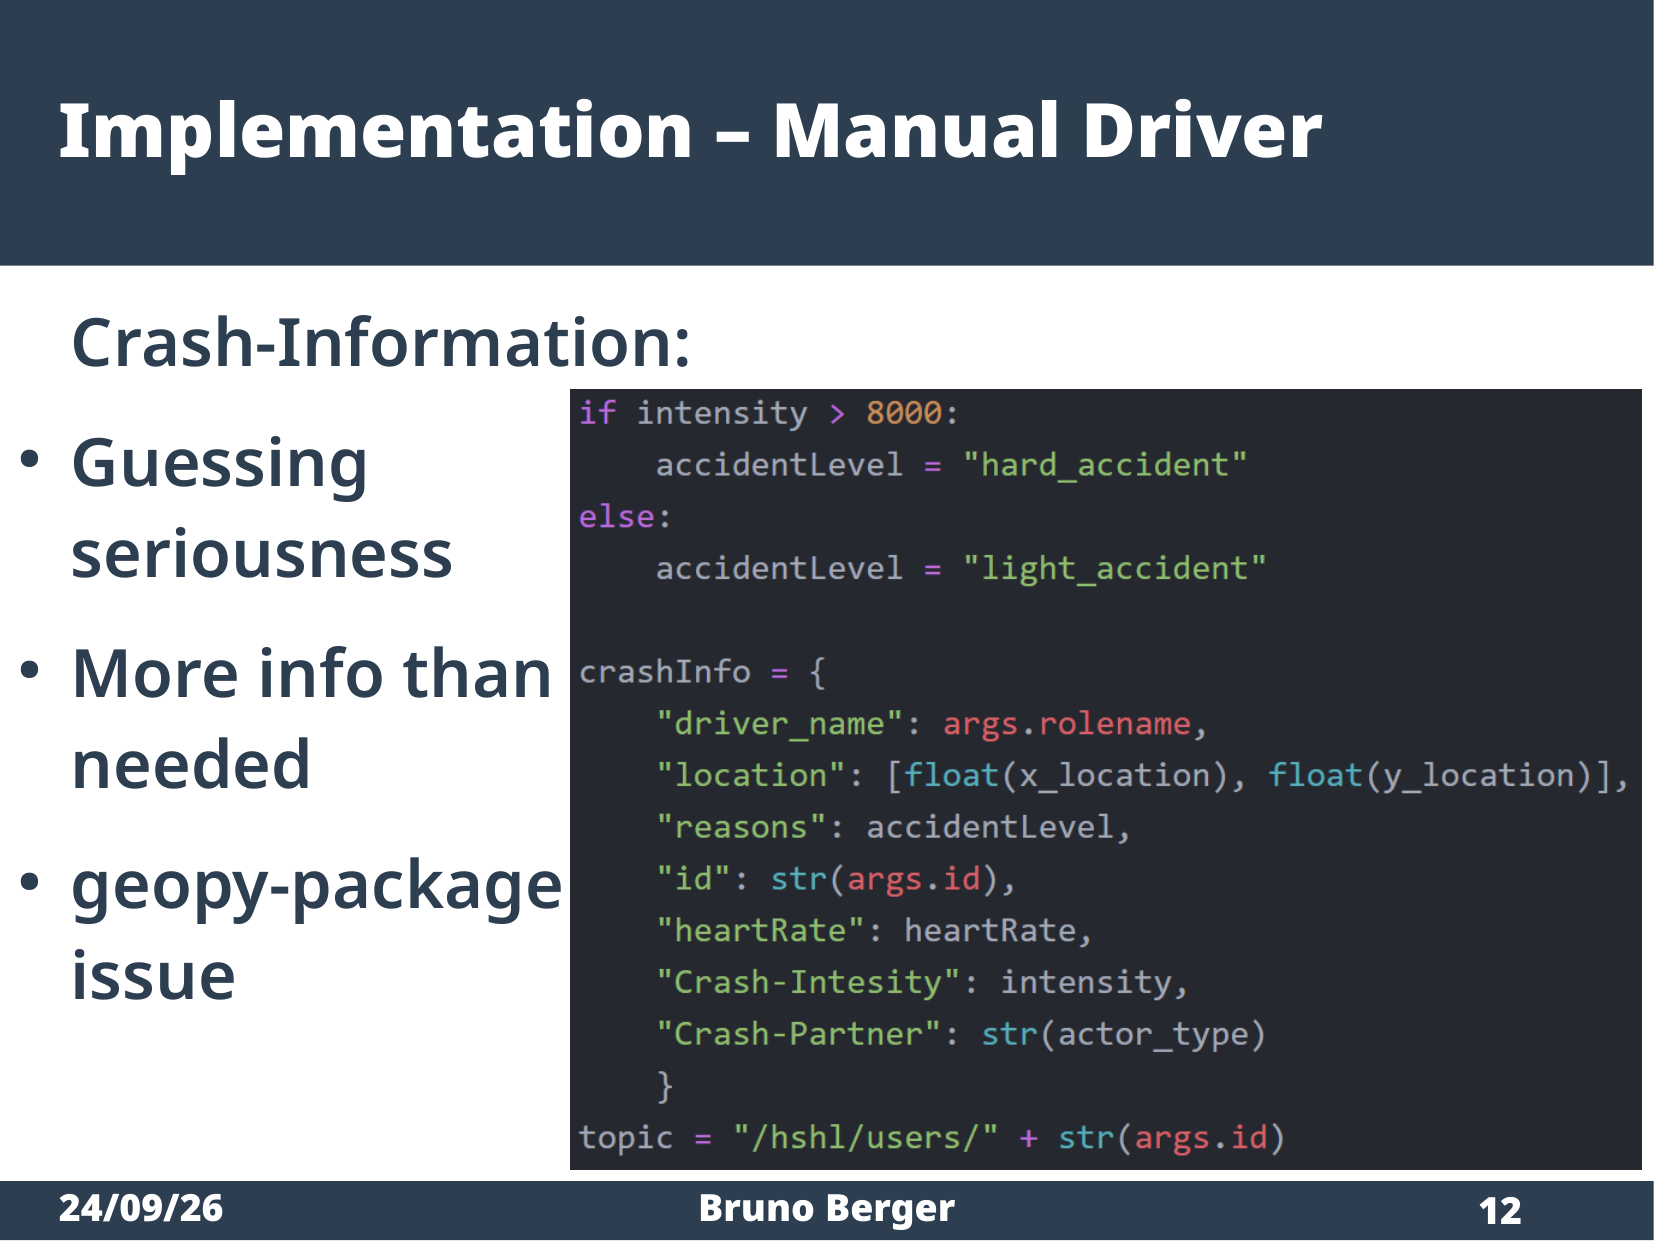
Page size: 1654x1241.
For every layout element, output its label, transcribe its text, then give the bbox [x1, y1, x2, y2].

title Implementation – Manual Driver [59, 49, 1595, 207]
picture [570, 389, 1642, 1170]
list Crash-Information: Guessing seriousness More info than needed geopy-package issue [0, 295, 697, 1117]
